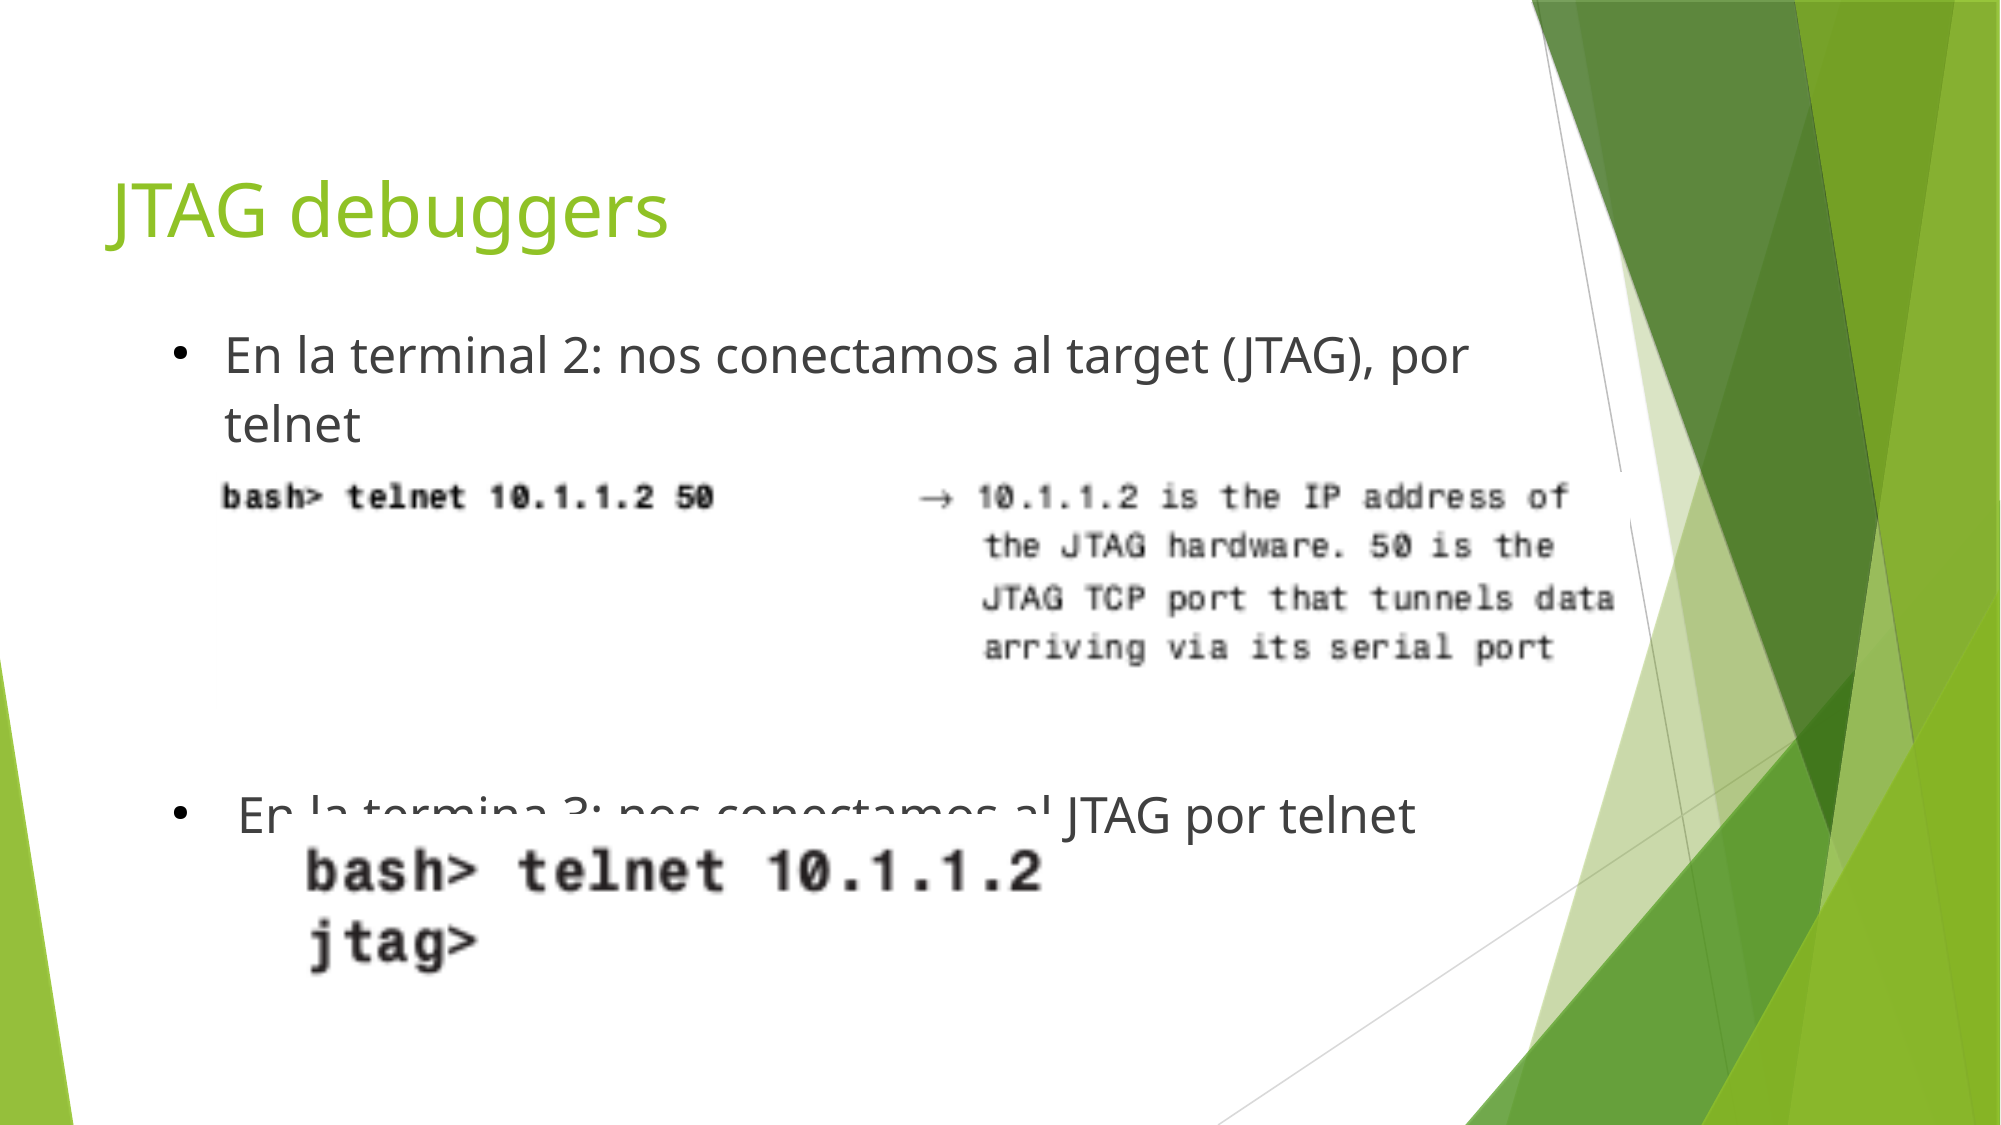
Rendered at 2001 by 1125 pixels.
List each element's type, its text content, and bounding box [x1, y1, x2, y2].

picture [283, 814, 1061, 1100]
list En la terminal 2: nos conectamos al target (JTAG), por telnet En la termina 3: nos conectamos al JTAG por telnet [153, 320, 1565, 958]
picture [215, 472, 1630, 709]
title JTAG debuggers [111, 99, 1522, 317]
